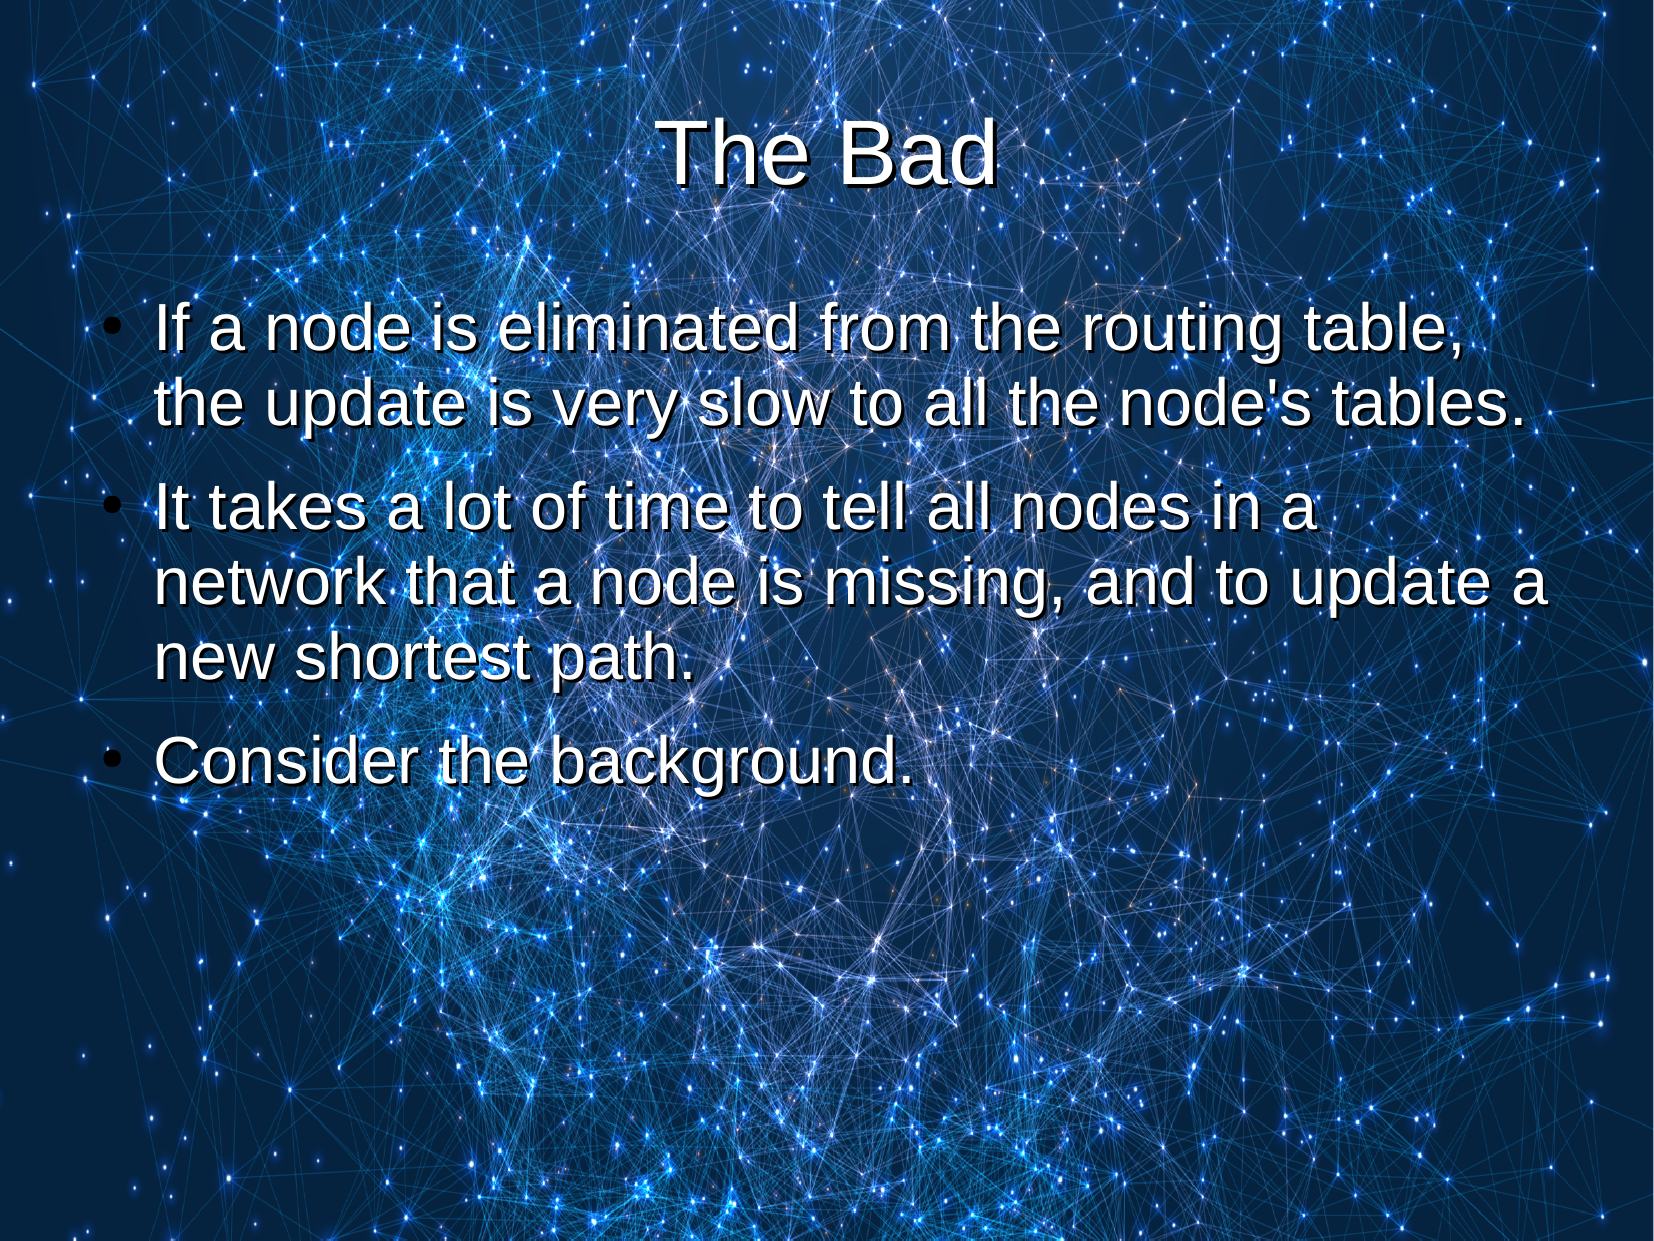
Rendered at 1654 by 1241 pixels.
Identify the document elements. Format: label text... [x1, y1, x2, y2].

picture [0, 0, 1654, 1241]
title The Bad [82, 49, 1571, 257]
list If a node is eliminated from the routing table, the update is very slow to all the node's tables. It takes a lot of time to tell all nodes in a network that a node is missing, and to update a new shortest path. Consider the background. [82, 290, 1571, 1010]
